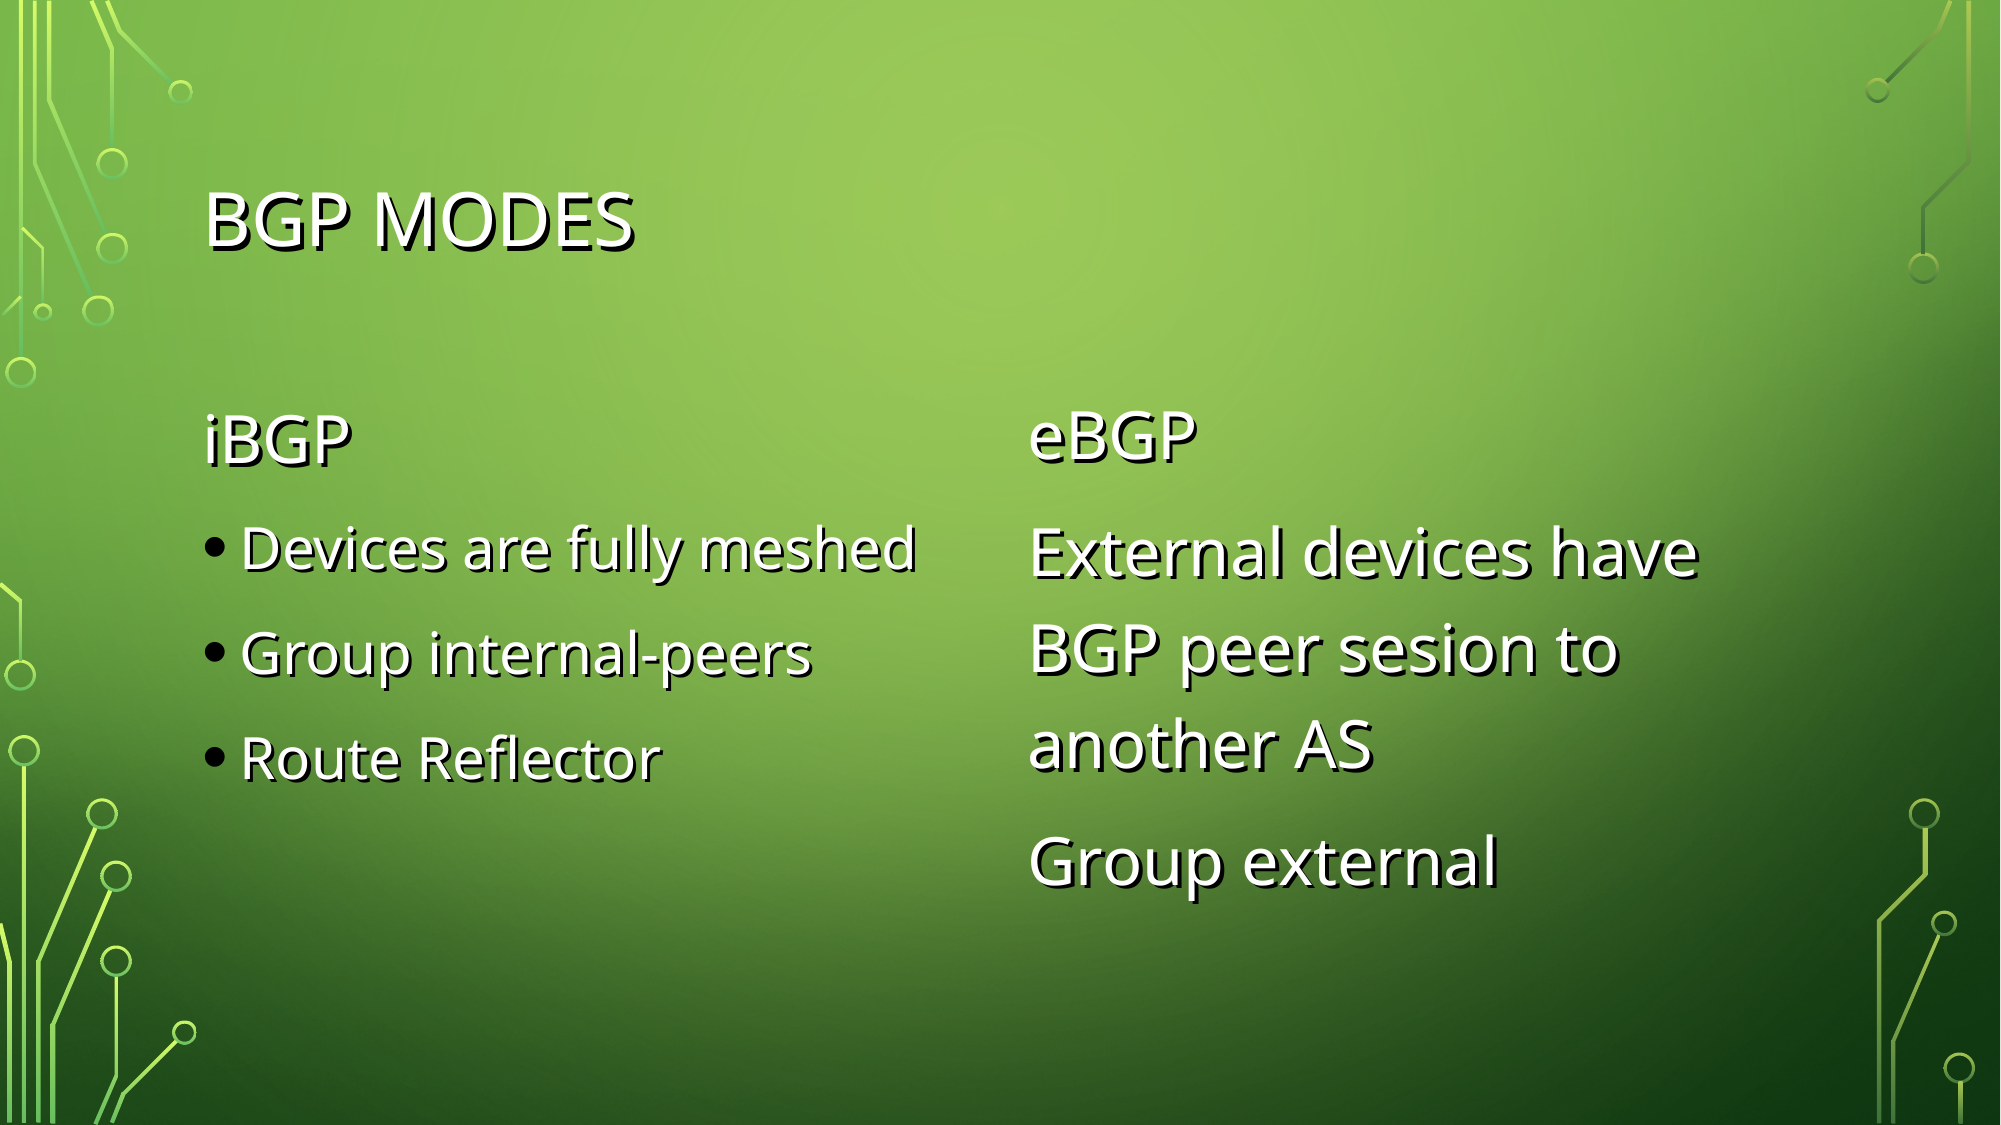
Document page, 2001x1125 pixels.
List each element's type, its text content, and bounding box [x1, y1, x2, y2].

list eBGP External devices have BGP peer sesion to another AS Group external [1012, 369, 1813, 951]
title BGP MODES [187, 101, 1813, 344]
list iBGP Devices are fully meshed Group internal-peers Route Reflector [187, 373, 988, 955]
